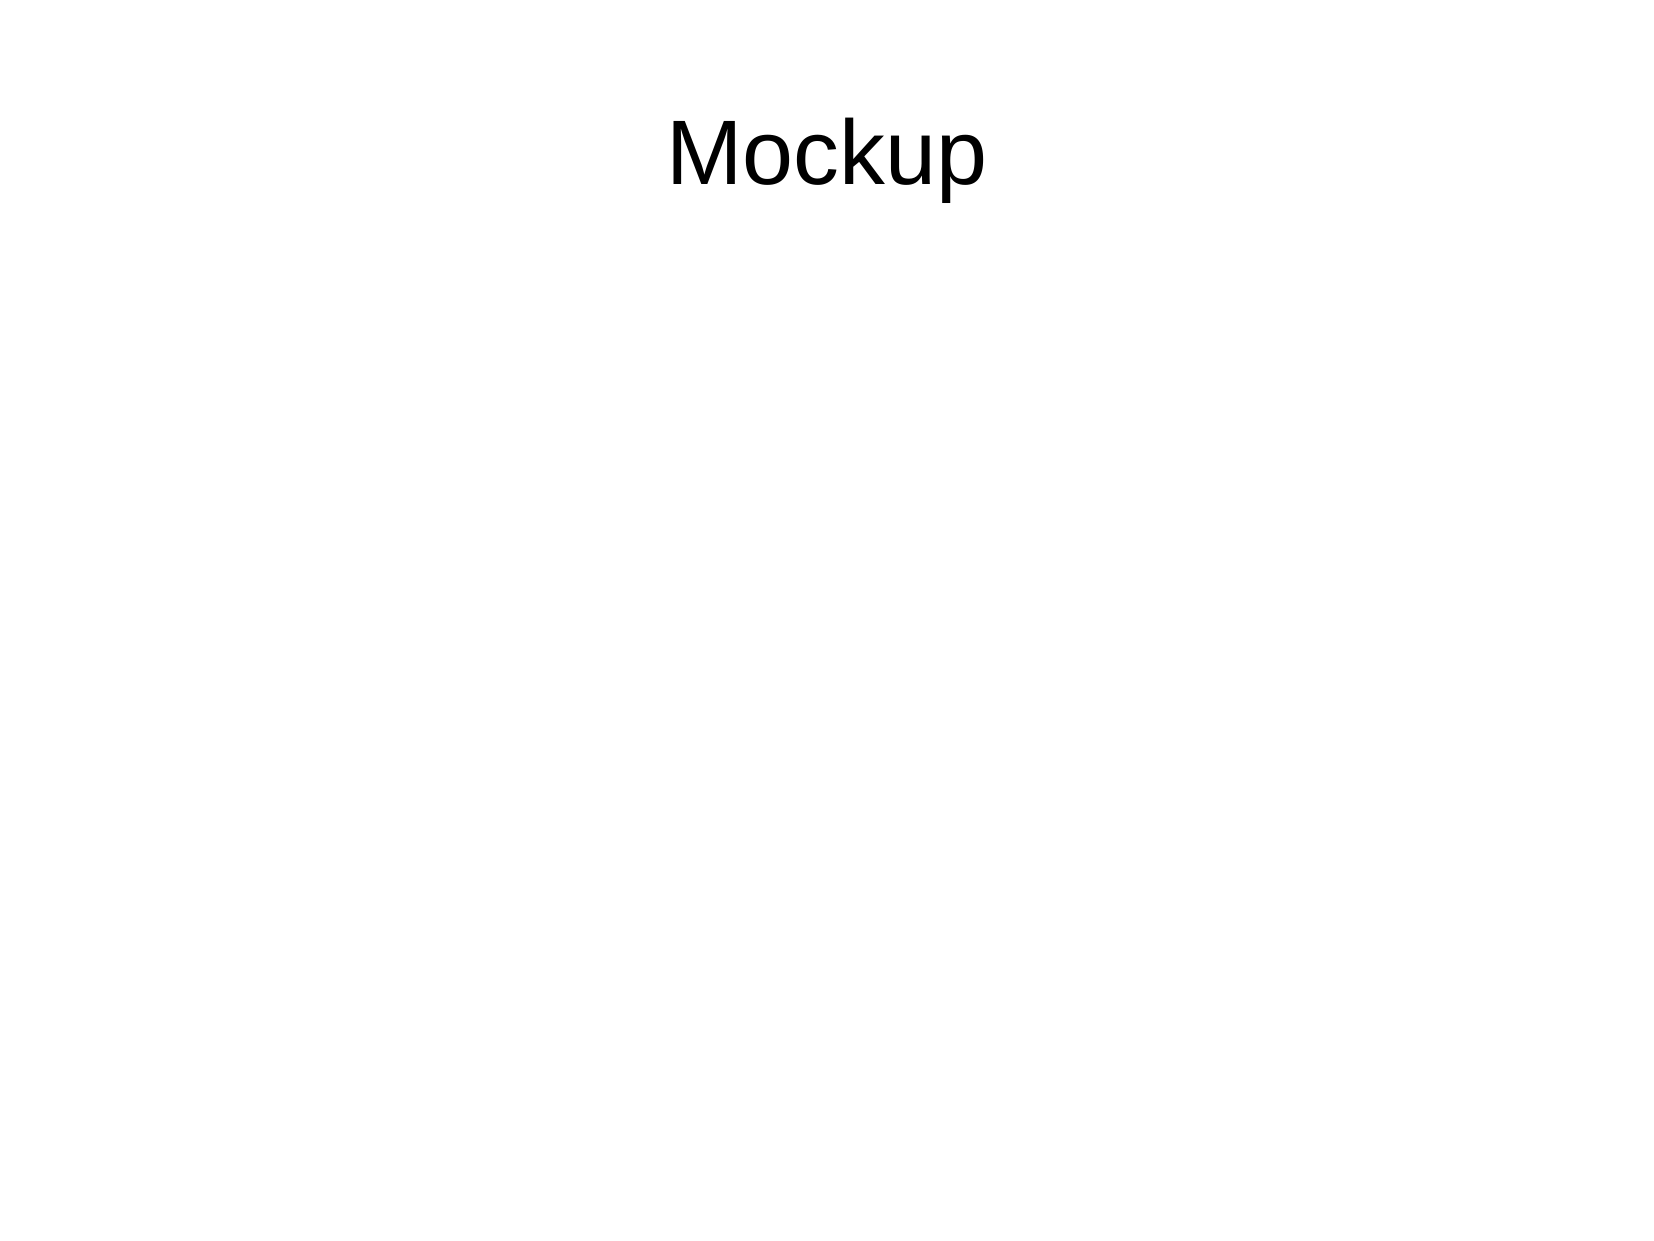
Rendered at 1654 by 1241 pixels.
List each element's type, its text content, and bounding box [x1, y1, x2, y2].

title Mockup [82, 49, 1571, 257]
